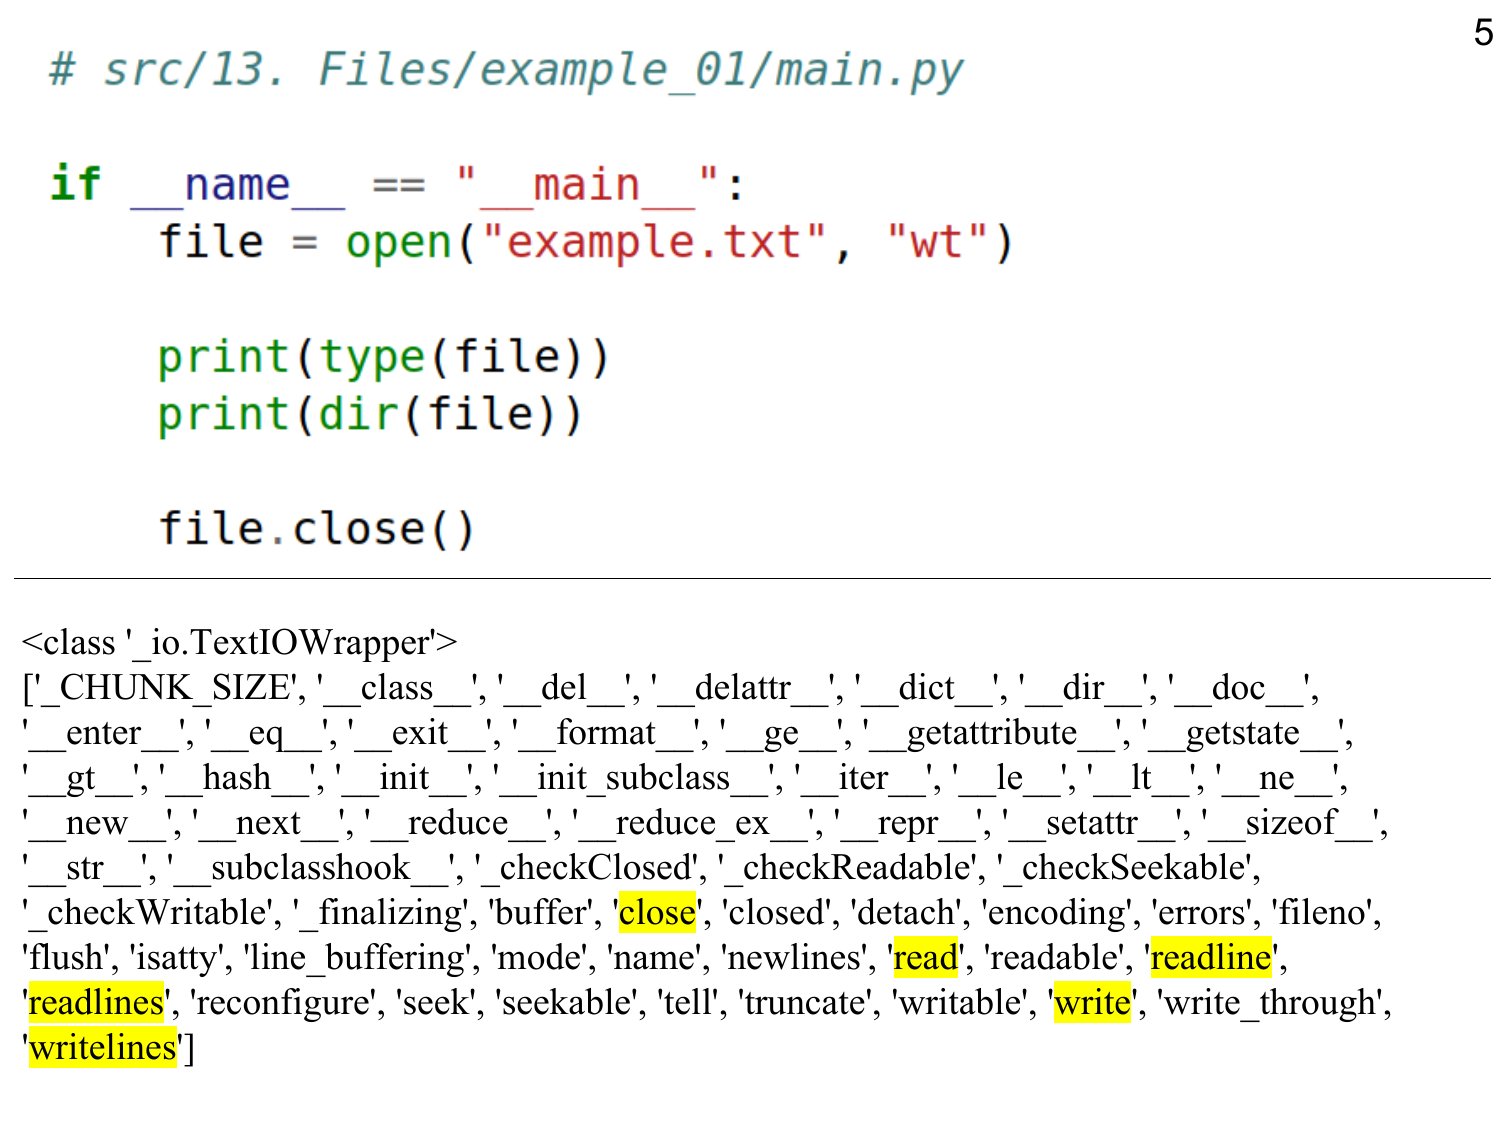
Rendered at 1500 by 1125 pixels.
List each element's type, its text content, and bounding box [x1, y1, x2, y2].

text_box <class '_io.TextIOWrapper'> ['_CHUNK_SIZE', '__class__', '__del__', '__delattr__', '__dict__', '__dir__', '__doc__', '__enter__', '__eq__', '__exit__', '__format__', '__ge__', '__getattribute__', '__getstate__', '__gt__', '__hash__', '__init__', '__init_subclass__', '__iter__', '__le__', '__lt__', '__ne__', '__new__', '__next__', '__reduce__', '__reduce_ex__', '__repr__', '__setattr__', '__sizeof__', '__str__', '__subclasshook__', '_checkClosed', '_checkReadable', '_checkSeekable', '_checkWritable', '_finalizing', 'buffer', 'close', 'closed', 'detach', 'encoding', 'errors', 'fileno', 'flush', 'isatty', 'line_buffering', 'mode', 'name', 'newlines', 'read', 'readable', 'readline', 'readlines', 'reconfigure', 'seek', 'seekable', 'tell', 'truncate', 'writable', 'write', 'write_through', 'writelines'] [21, 609, 1458, 1102]
picture [36, 38, 1031, 568]
